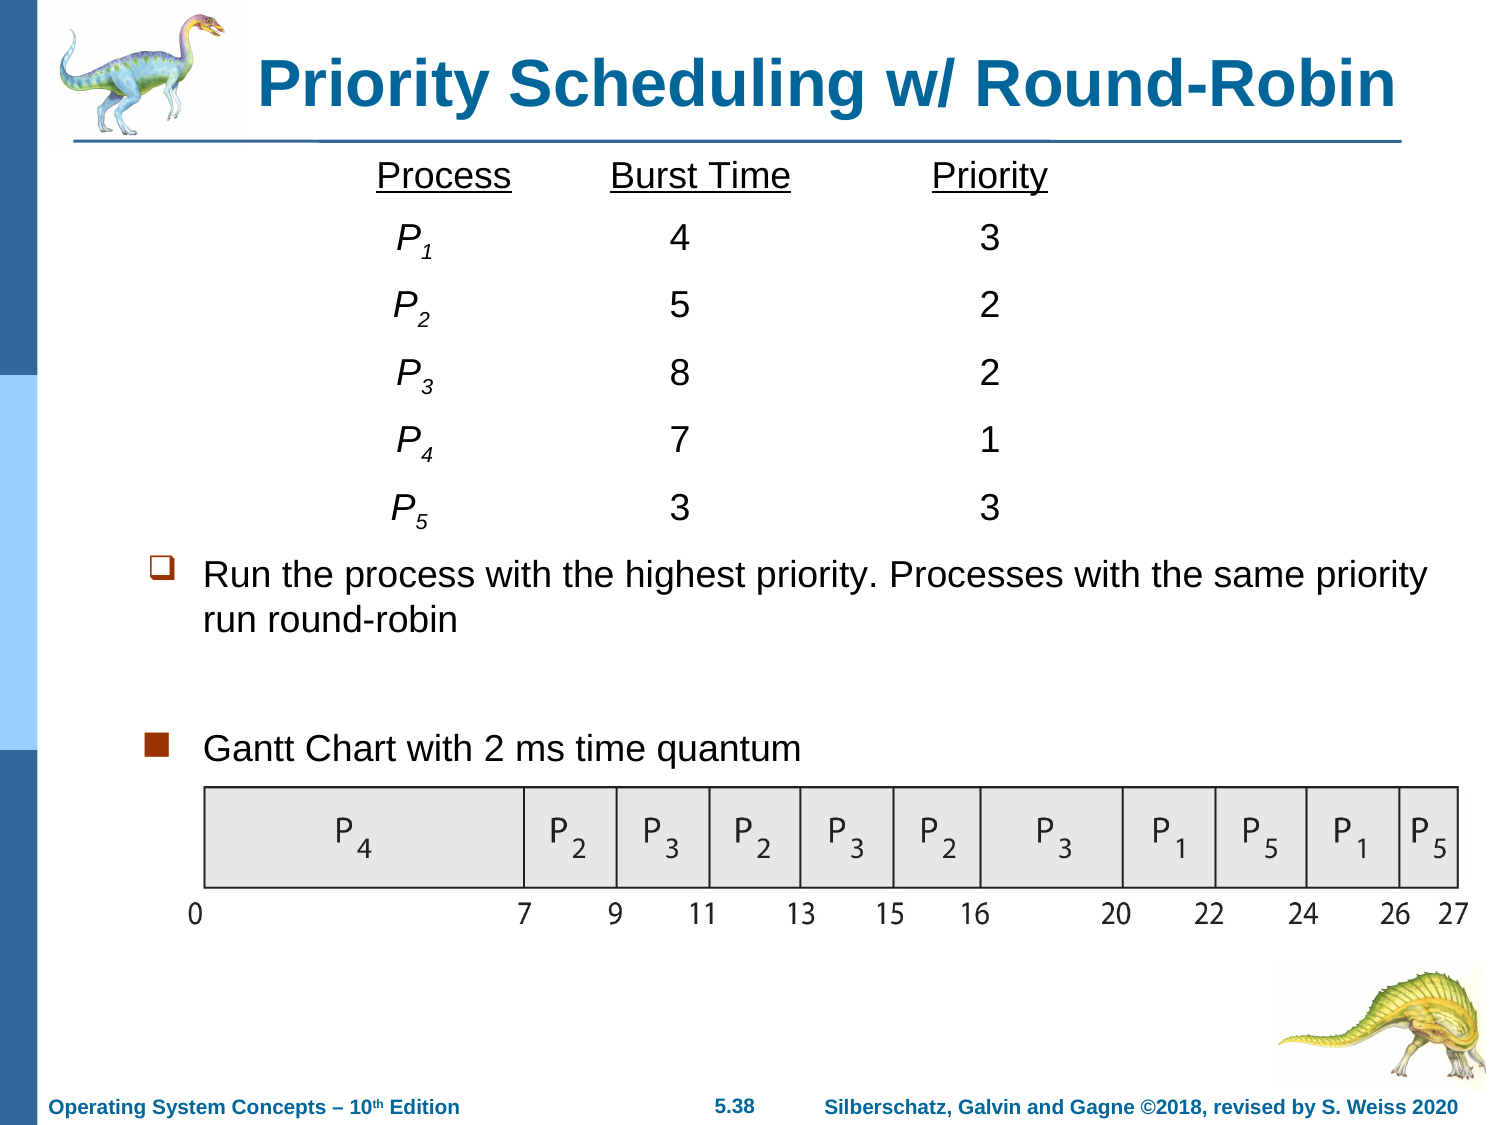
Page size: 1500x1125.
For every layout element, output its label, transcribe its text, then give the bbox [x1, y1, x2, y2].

picture [1141, 1099, 1149, 1104]
text_box ProcessA arri Burst TimeT Priority P1 4 3 P2 5 2 P3 8 2 P4 7 1 P5 3 3 Run the process with the highest priority. Processes with the same priority run round-robin Gantt Chart with 2 ms time quantum [132, 143, 1500, 946]
text_box Priority Scheduling w/ Round-Robin [230, 33, 1426, 128]
picture [46, 0, 243, 149]
picture [1275, 959, 1486, 1090]
picture [187, 786, 1469, 932]
